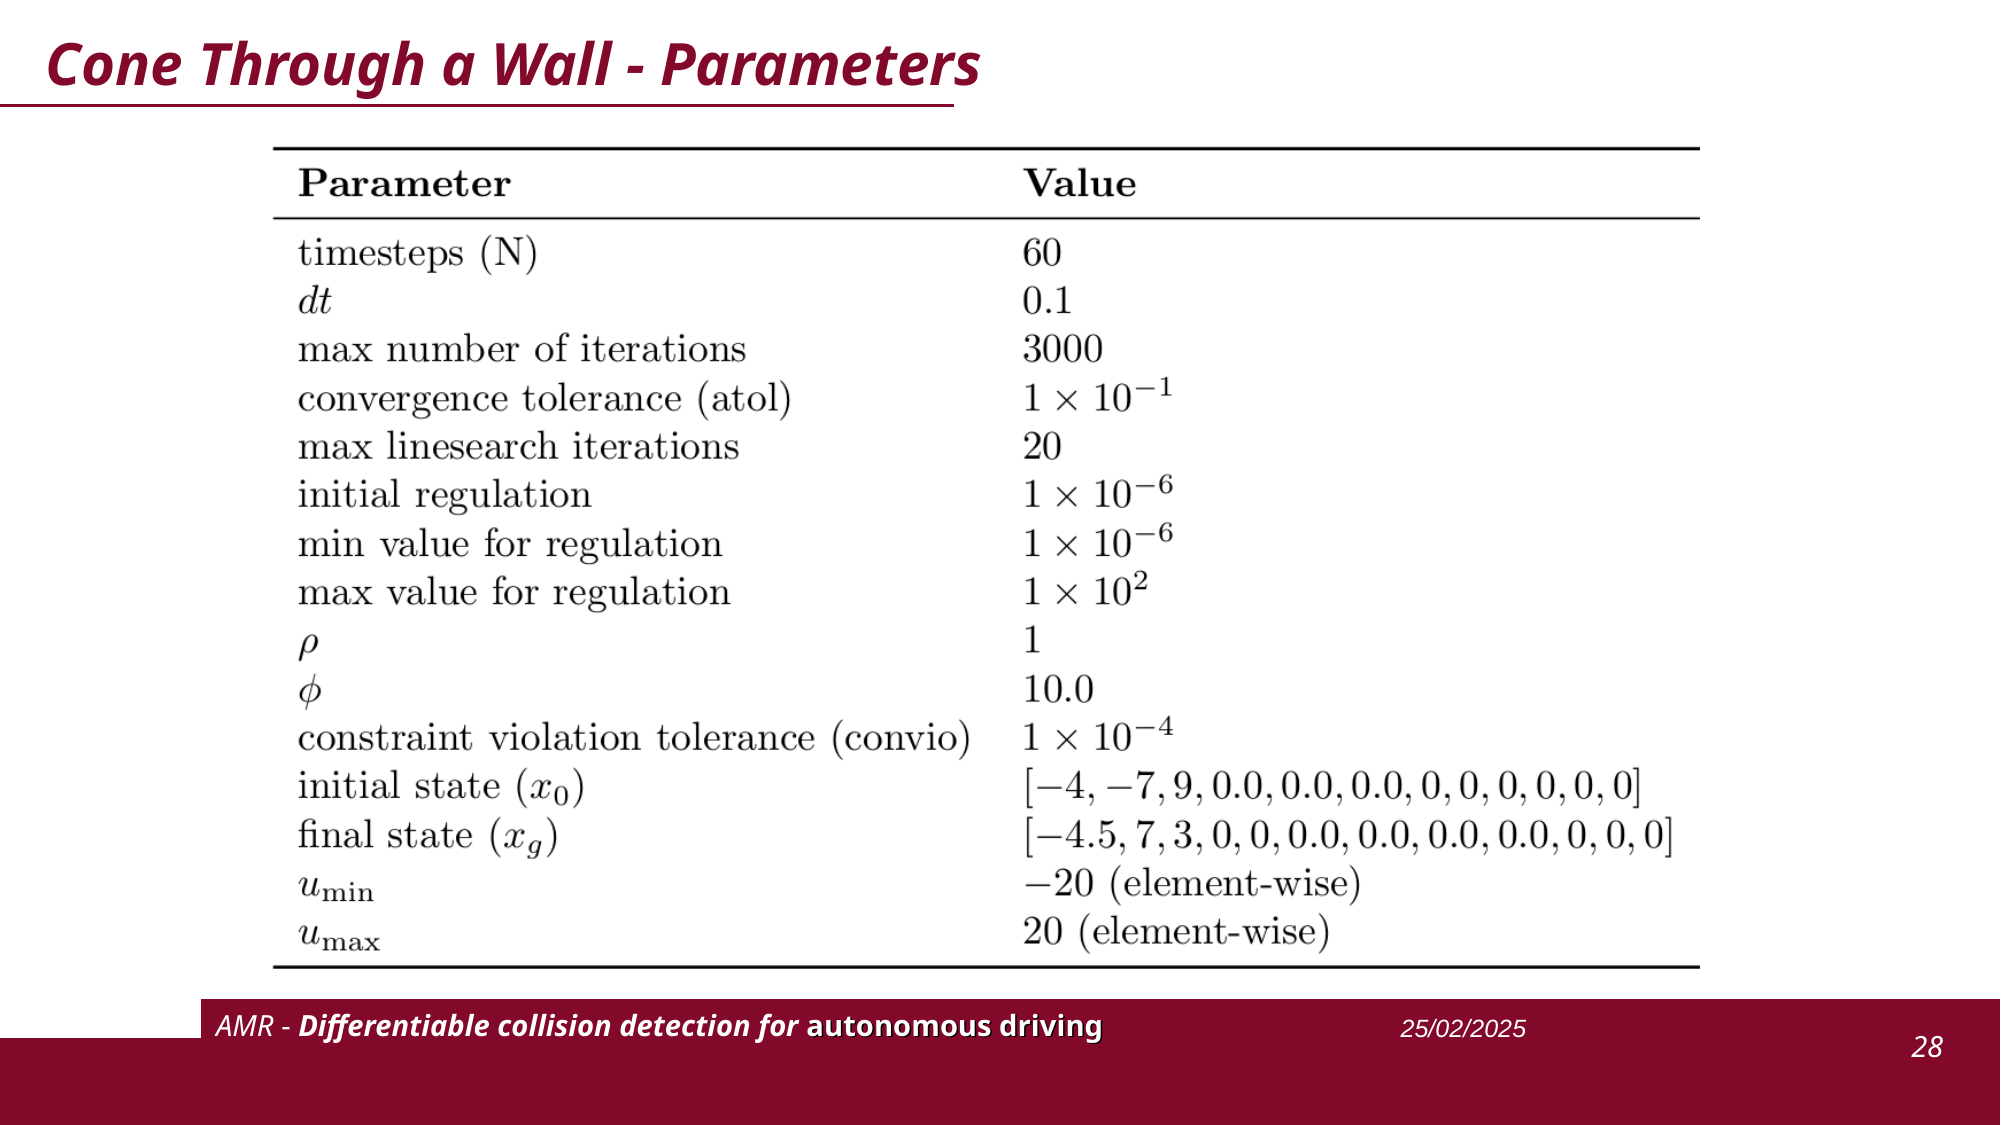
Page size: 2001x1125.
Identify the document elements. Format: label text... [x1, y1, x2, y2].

text_box AMR - Differentiable collision detection for autonomous driving [201, 999, 1202, 1051]
text_box 25/02/2025 [1385, 1004, 1589, 1050]
picture [254, 124, 1746, 986]
text_box [0, 999, 2000, 1125]
text_box Cone Through a Wall - Parameters [30, 19, 1031, 106]
text_box 28 [1896, 1020, 1966, 1072]
